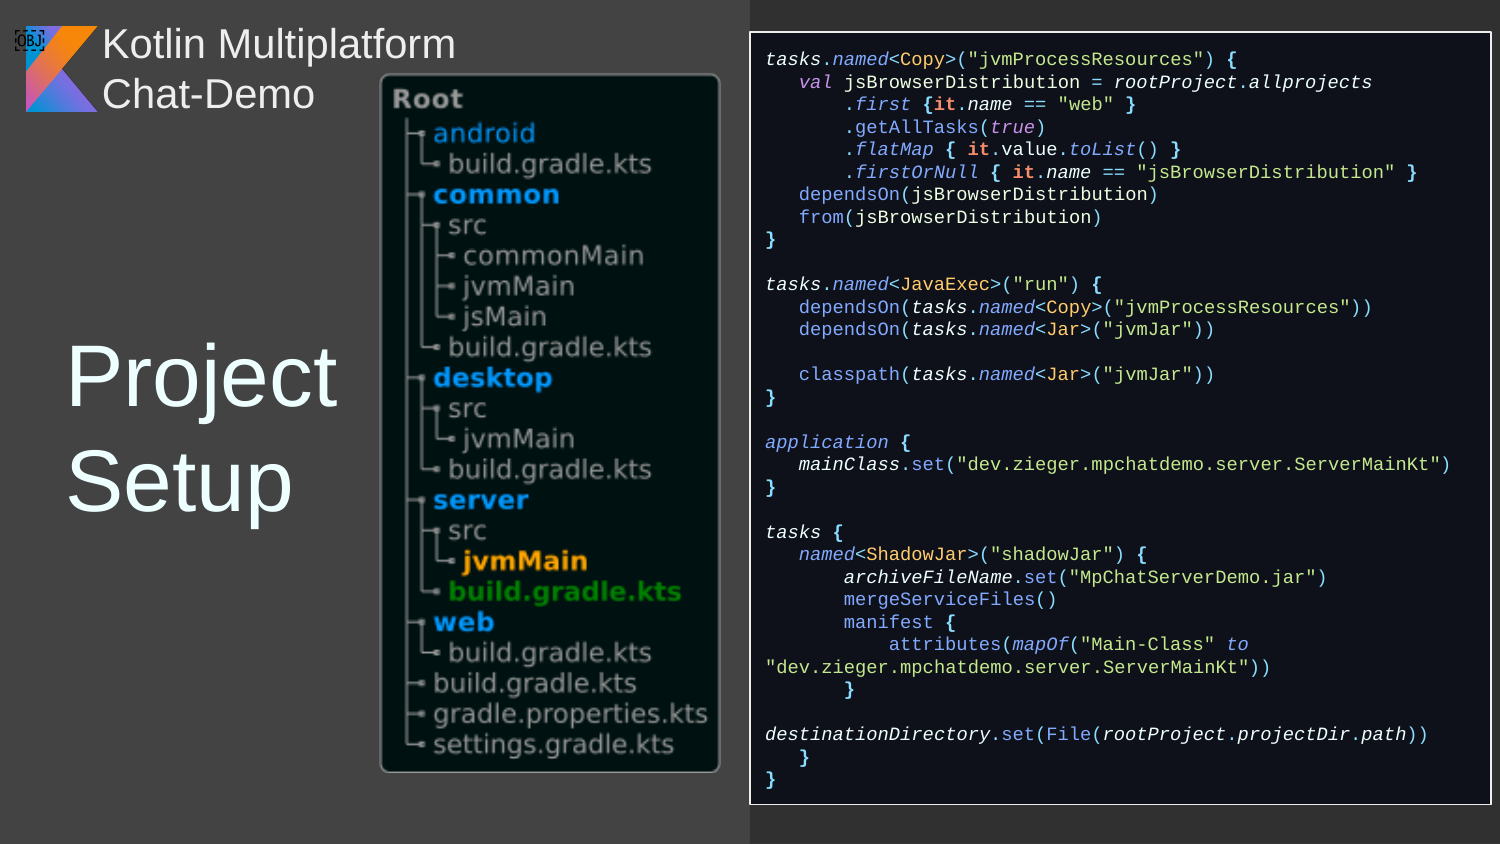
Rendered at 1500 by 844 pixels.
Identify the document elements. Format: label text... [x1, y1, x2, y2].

picture [26, 26, 98, 112]
text_box tasks.named<Copy>("jvmProcessResources") { val jsBrowserDistribution = rootProject.allprojects .first {it.name == "web" } .getAllTasks(true) .flatMap { it.value.toList() } .firstOrNull { it.name == "jsBrowserDistribution" } dependsOn(jsBrowserDistribution) from(jsBrowserDistribution) } tasks.named<JavaExec>("run") { dependsOn(tasks.named<Copy>("jvmProcessResources")) dependsOn(tasks.named<Jar>("jvmJar")) classpath(tasks.named<Jar>("jvmJar")) } application { mainClass.set("dev.zieger.mpchatdemo.server.ServerMainKt") } tasks { named<ShadowJar>("shadowJar") { archiveFileName.set("MpChatServerDemo.jar") mergeServiceFiles() manifest { attributes(mapOf("Main-Class" to "dev.zieger.mpchatdemo.server.ServerMainKt")) } destinationDirectory.set(File(rootProject.projectDir.path)) } } [749, 31, 1492, 805]
title Project Setup [50, 300, 366, 544]
picture [366, 41, 749, 802]
